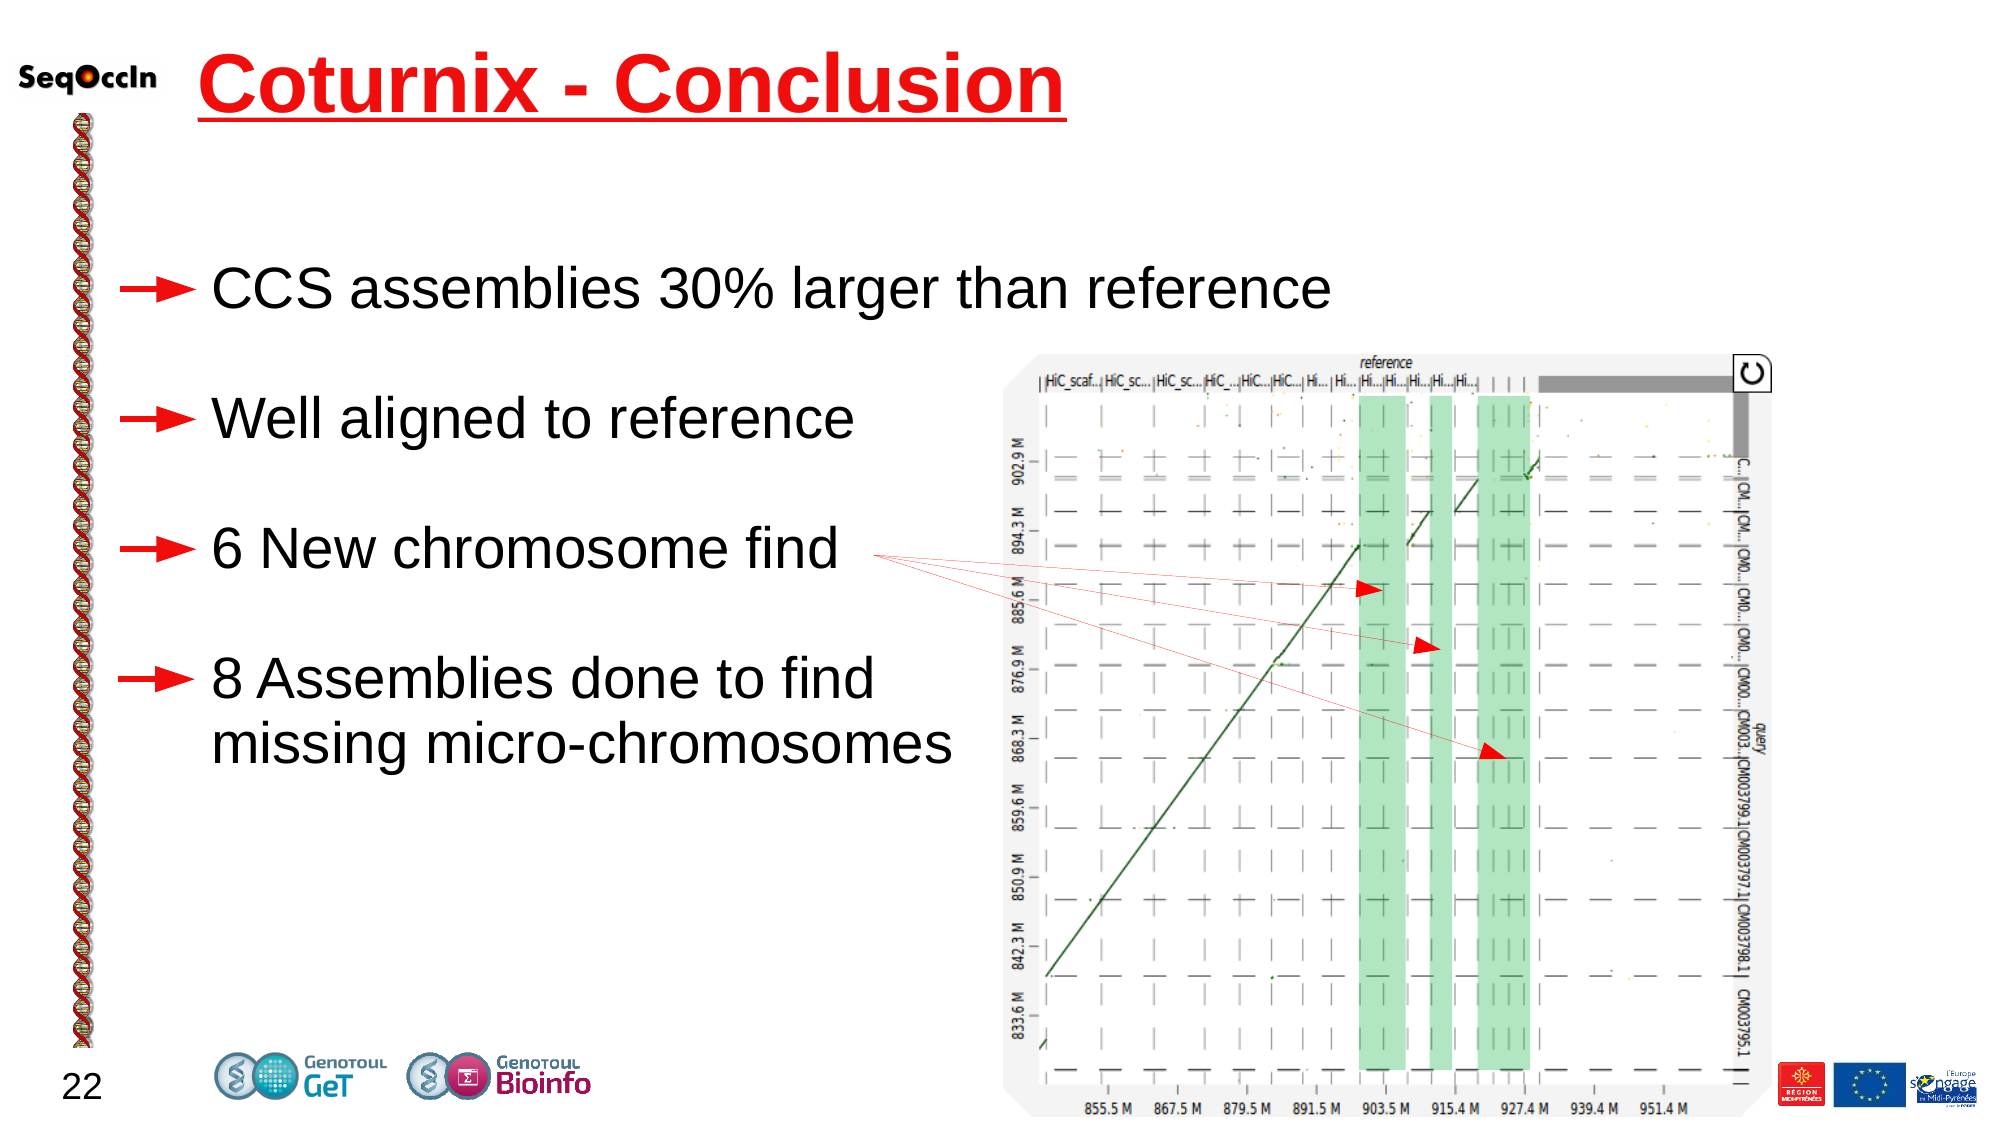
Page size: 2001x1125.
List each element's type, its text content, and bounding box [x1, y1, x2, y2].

picture [1406, 645, 1429, 733]
text_box [1477, 395, 1531, 1071]
picture [400, 1046, 597, 1106]
text_box Coturnix - Conclusion [183, 30, 1837, 214]
text_box [1429, 735, 1453, 1071]
picture [1832, 1061, 1983, 1111]
text_box CCS assemblies 30% larger than reference Well aligned to reference 6 New chromosome find 8 Assemblies done to find missing micro-chromosomes [196, 248, 1359, 827]
text_box [1359, 395, 1406, 643]
picture [73, 113, 91, 1048]
picture [1003, 354, 1772, 1117]
text_box [1358, 712, 1406, 1071]
picture [208, 1046, 392, 1106]
picture [1778, 1062, 1825, 1106]
picture [13, 58, 162, 99]
text_box [1359, 637, 1406, 725]
text_box [1429, 395, 1453, 741]
